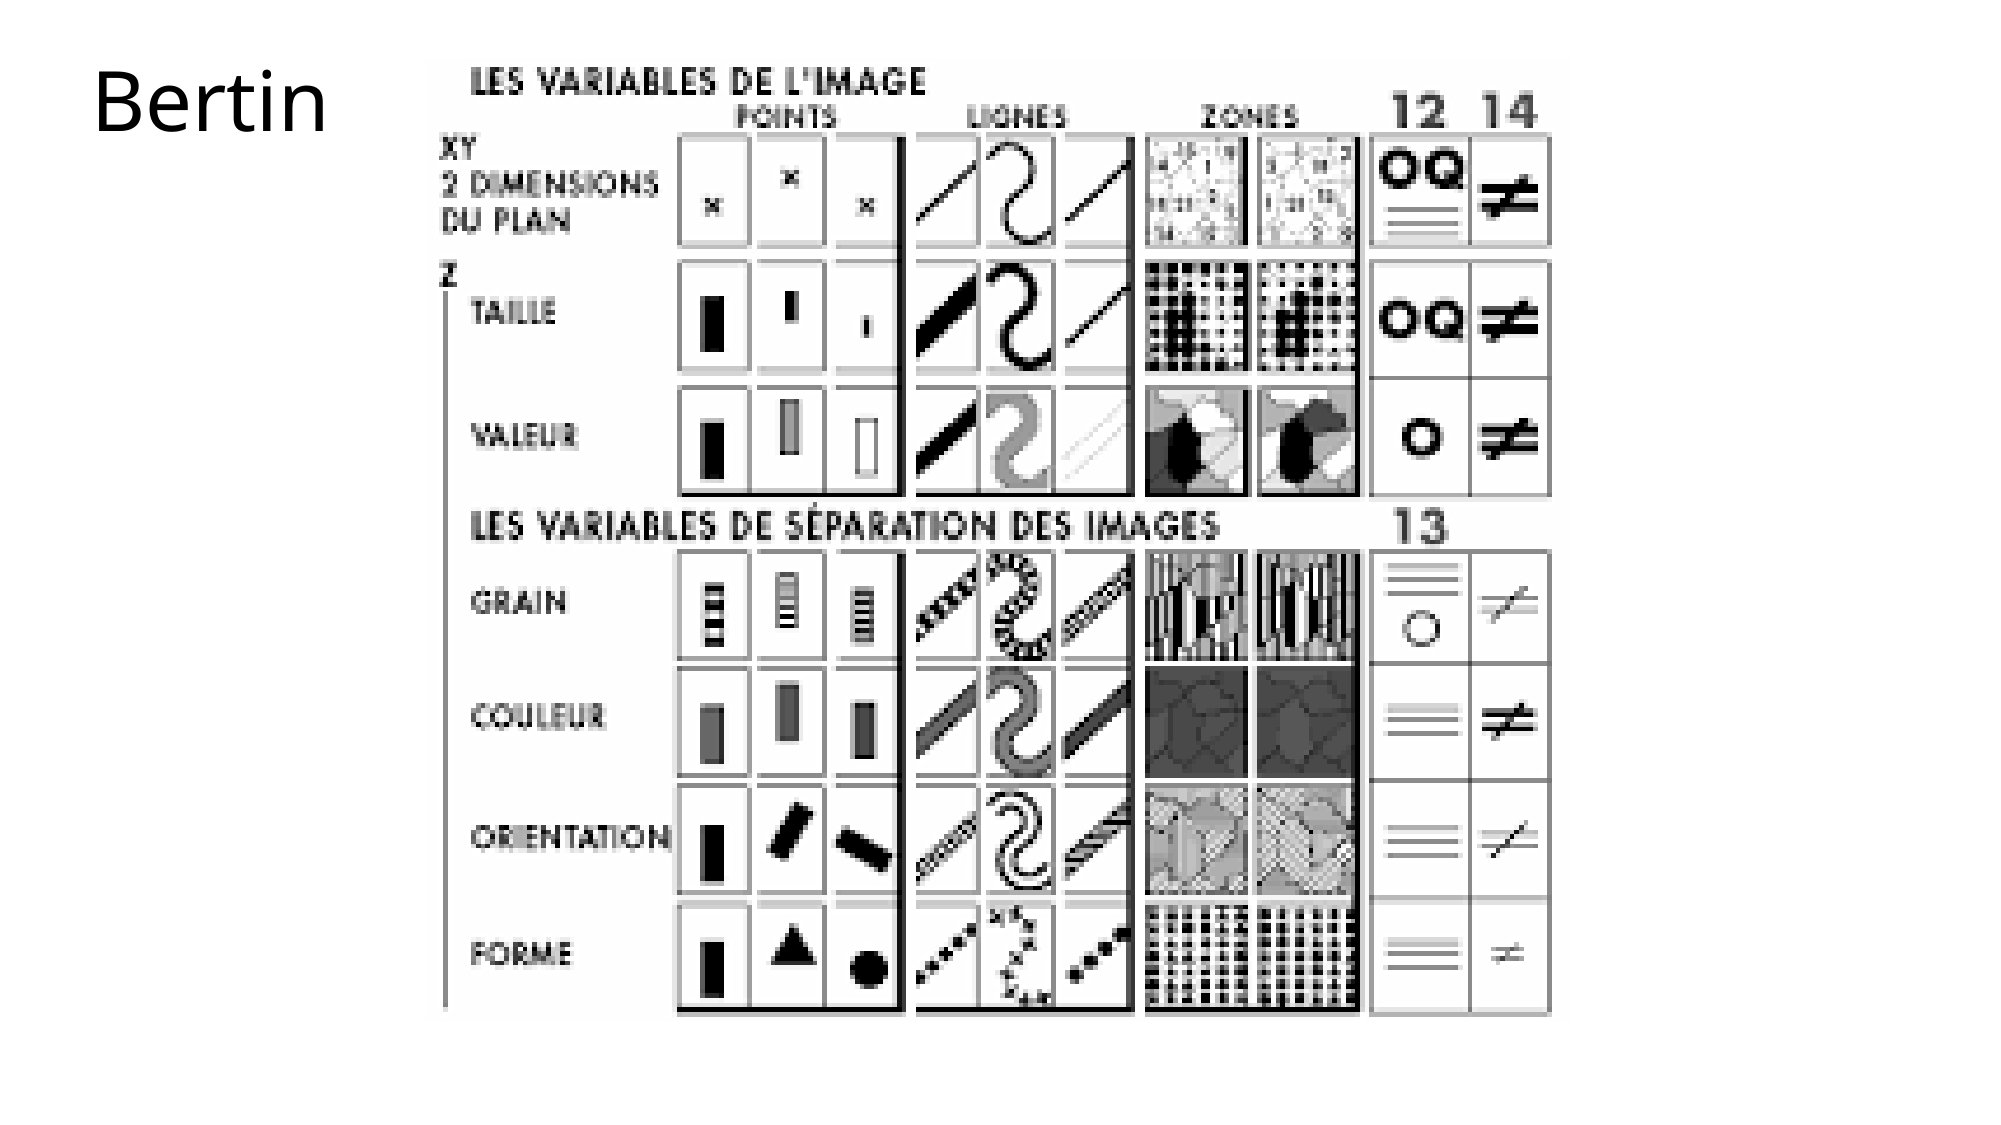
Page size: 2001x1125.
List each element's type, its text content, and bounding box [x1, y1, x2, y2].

picture [425, 58, 1571, 1022]
text_box Bertin [76, 35, 1028, 461]
